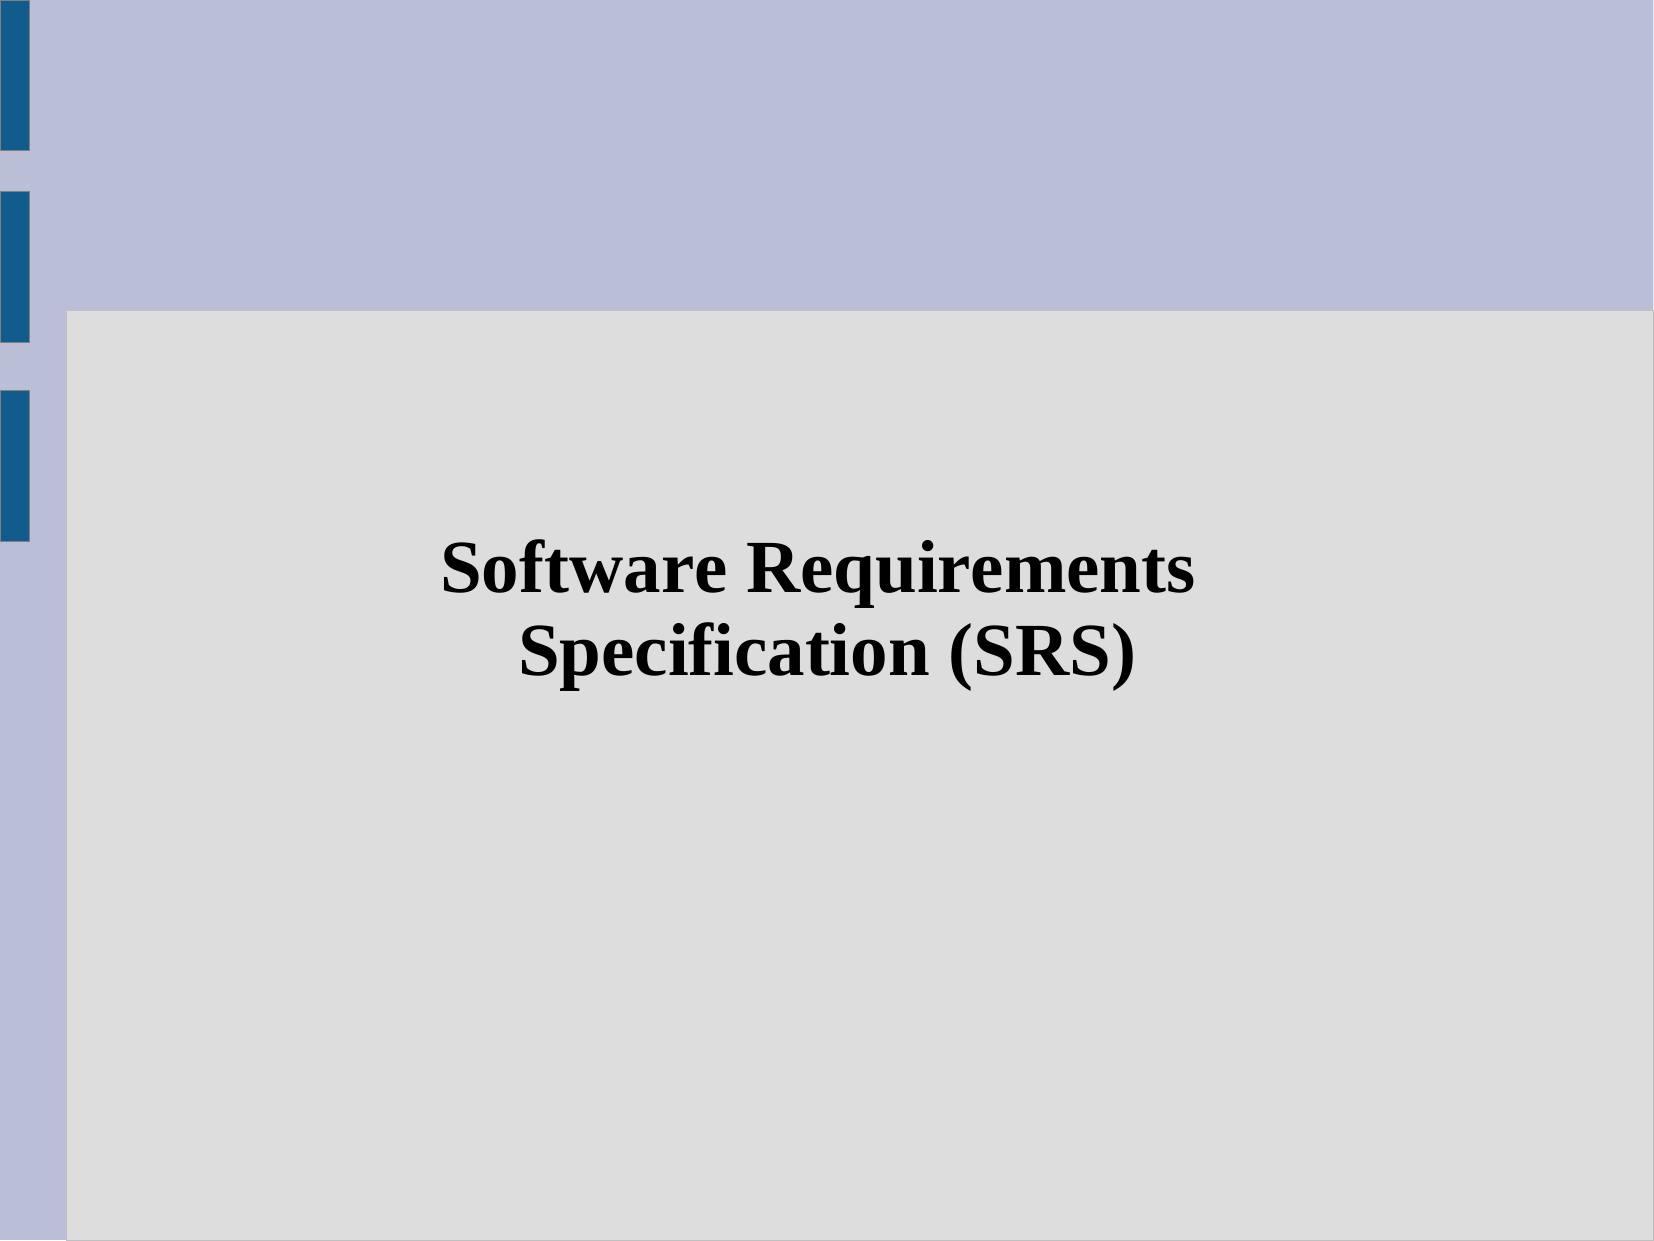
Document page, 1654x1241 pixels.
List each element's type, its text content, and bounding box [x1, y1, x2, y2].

subtitle Software Requirements Specification (SRS) [121, 91, 1534, 1127]
